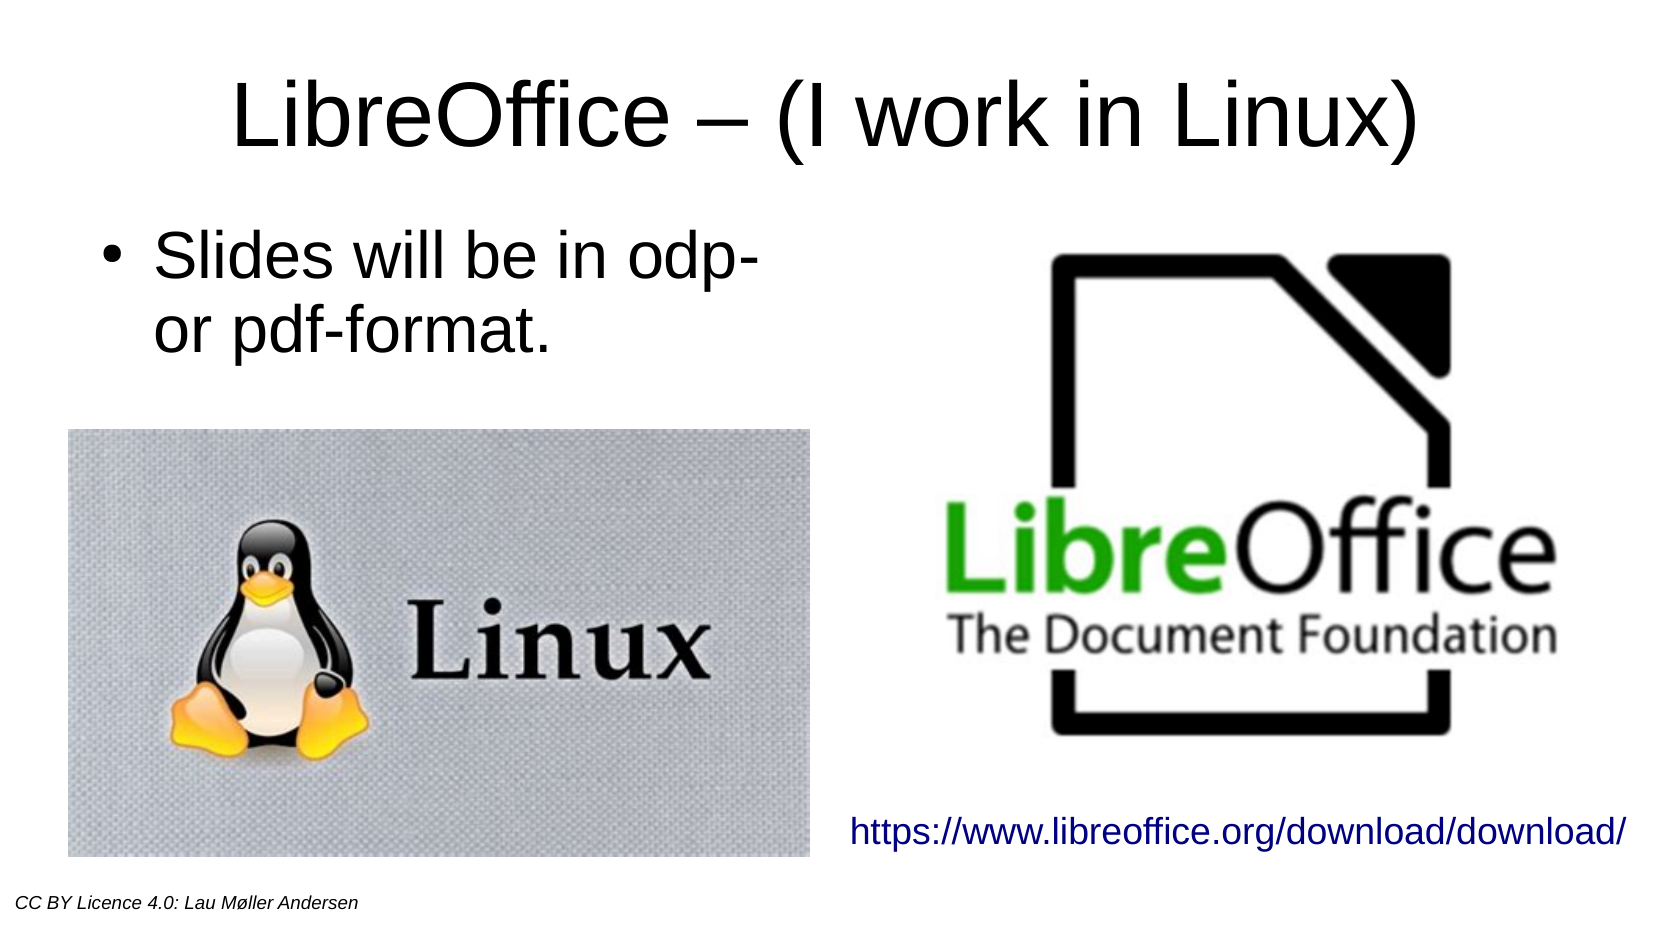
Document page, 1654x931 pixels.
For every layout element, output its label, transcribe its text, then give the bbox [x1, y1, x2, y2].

picture [68, 429, 810, 857]
text_box https://www.libreoffice.org/download/download/ [835, 803, 1642, 861]
list Slides will be in odp- or pdf-format. [82, 217, 809, 429]
picture [935, 177, 1562, 803]
text_box CC BY Licence 4.0: Lau Møller Andersen [0, 885, 387, 921]
title LibreOffice – (I work in Linux) [82, 37, 1571, 193]
